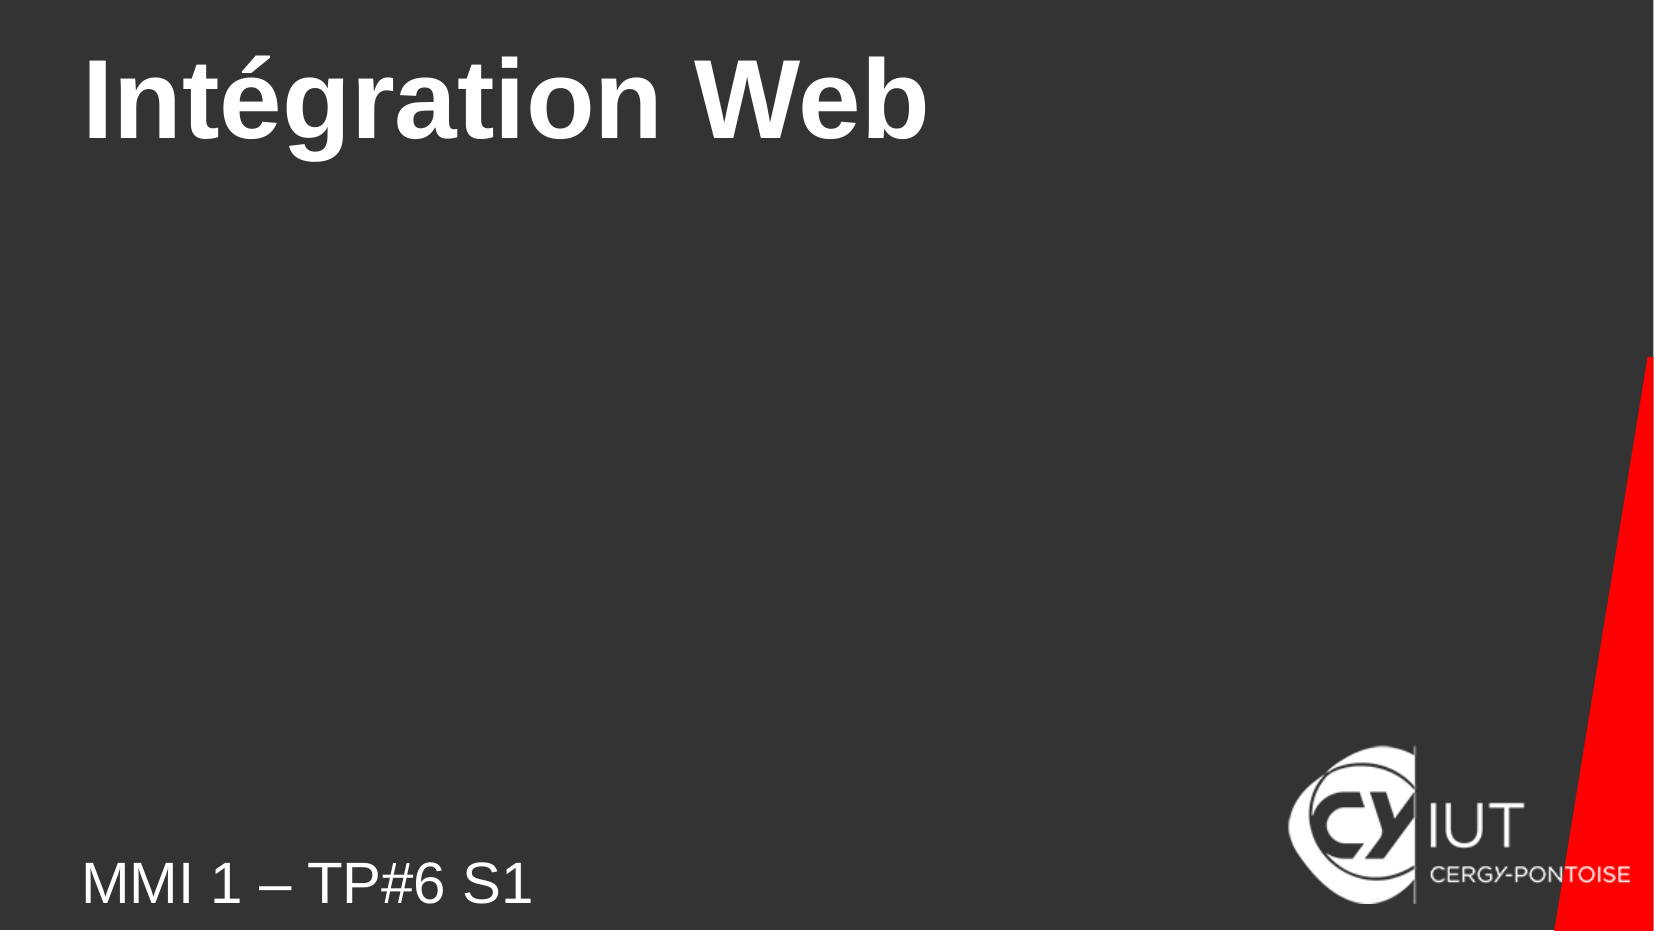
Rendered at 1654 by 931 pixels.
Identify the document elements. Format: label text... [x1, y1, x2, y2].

title Intégration Web [82, 36, 1571, 226]
picture [1284, 744, 1630, 904]
text_box [1554, 356, 1654, 931]
title MMI 1 – TP#6 S1 [81, 805, 1205, 931]
